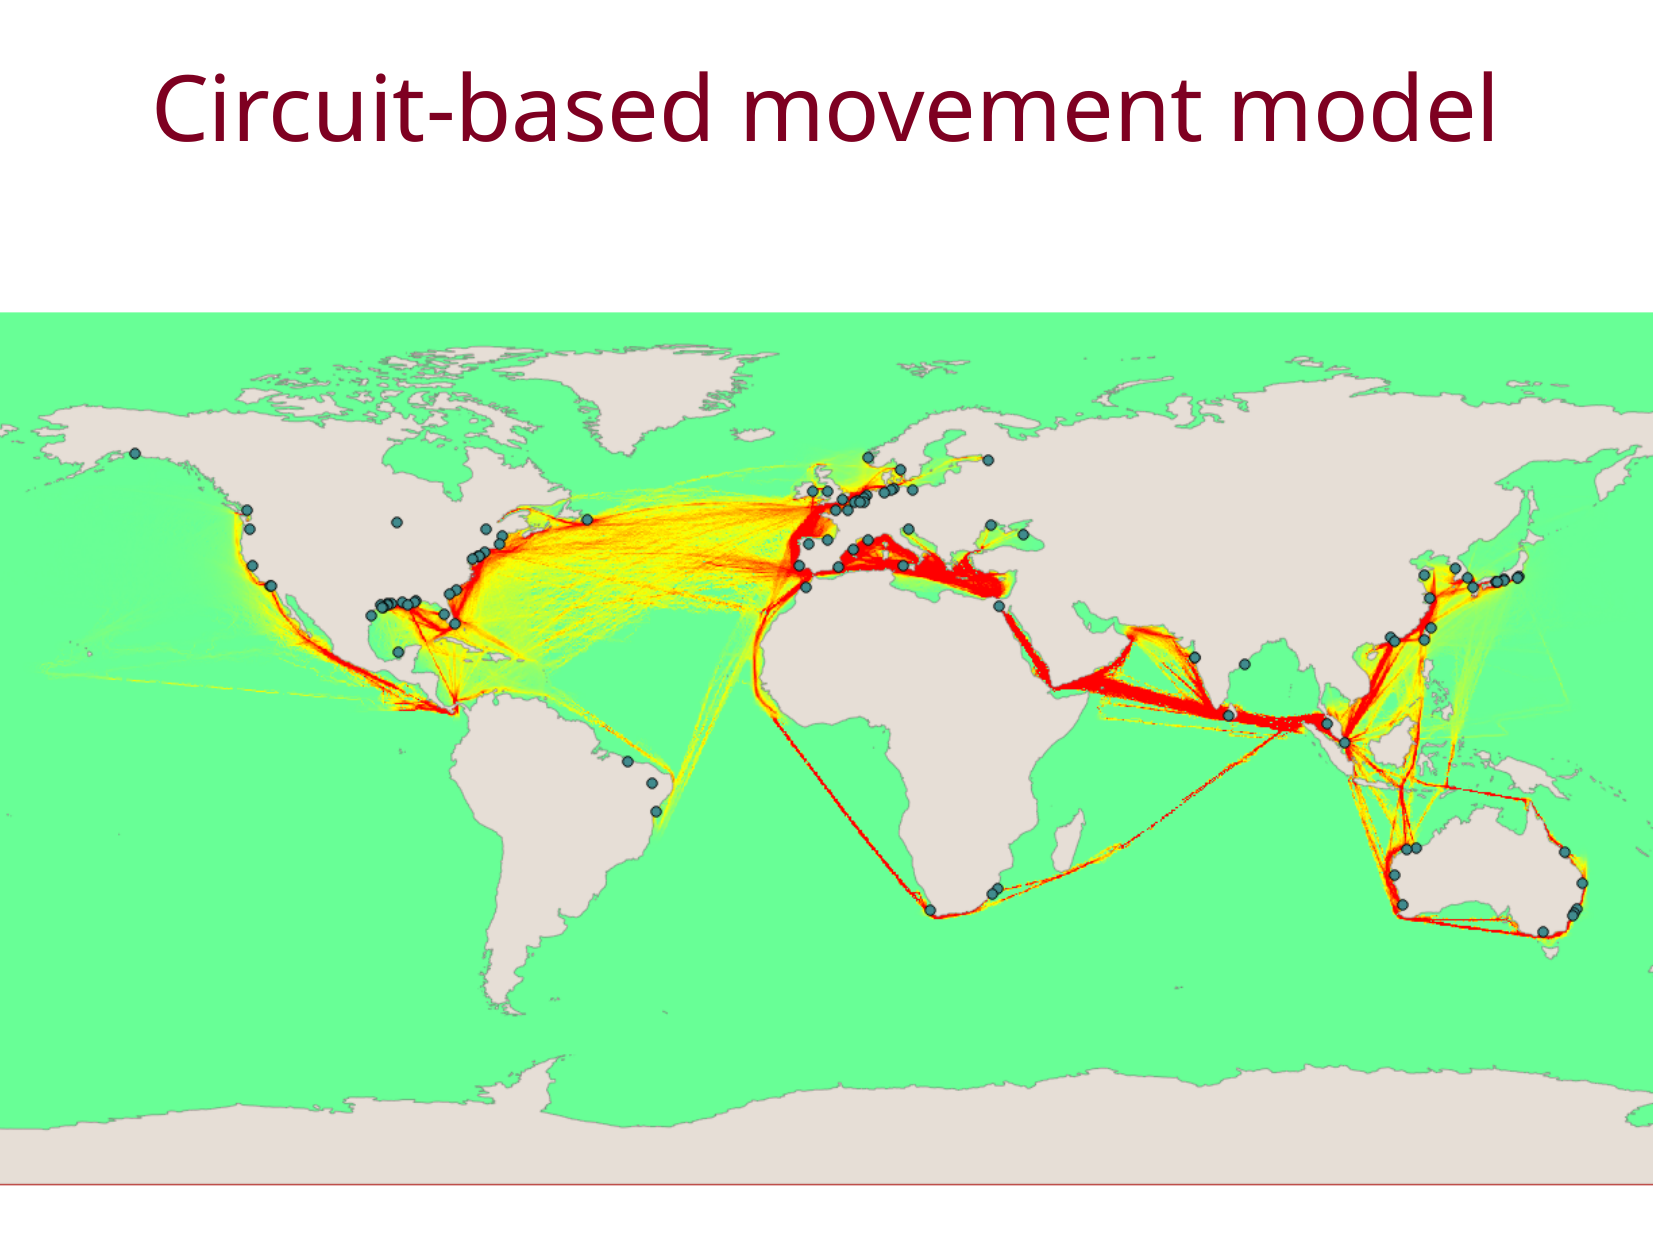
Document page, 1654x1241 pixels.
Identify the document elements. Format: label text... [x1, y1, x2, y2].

title Circuit-based movement model [82, 2, 1571, 210]
picture [0, 149, 1653, 1241]
